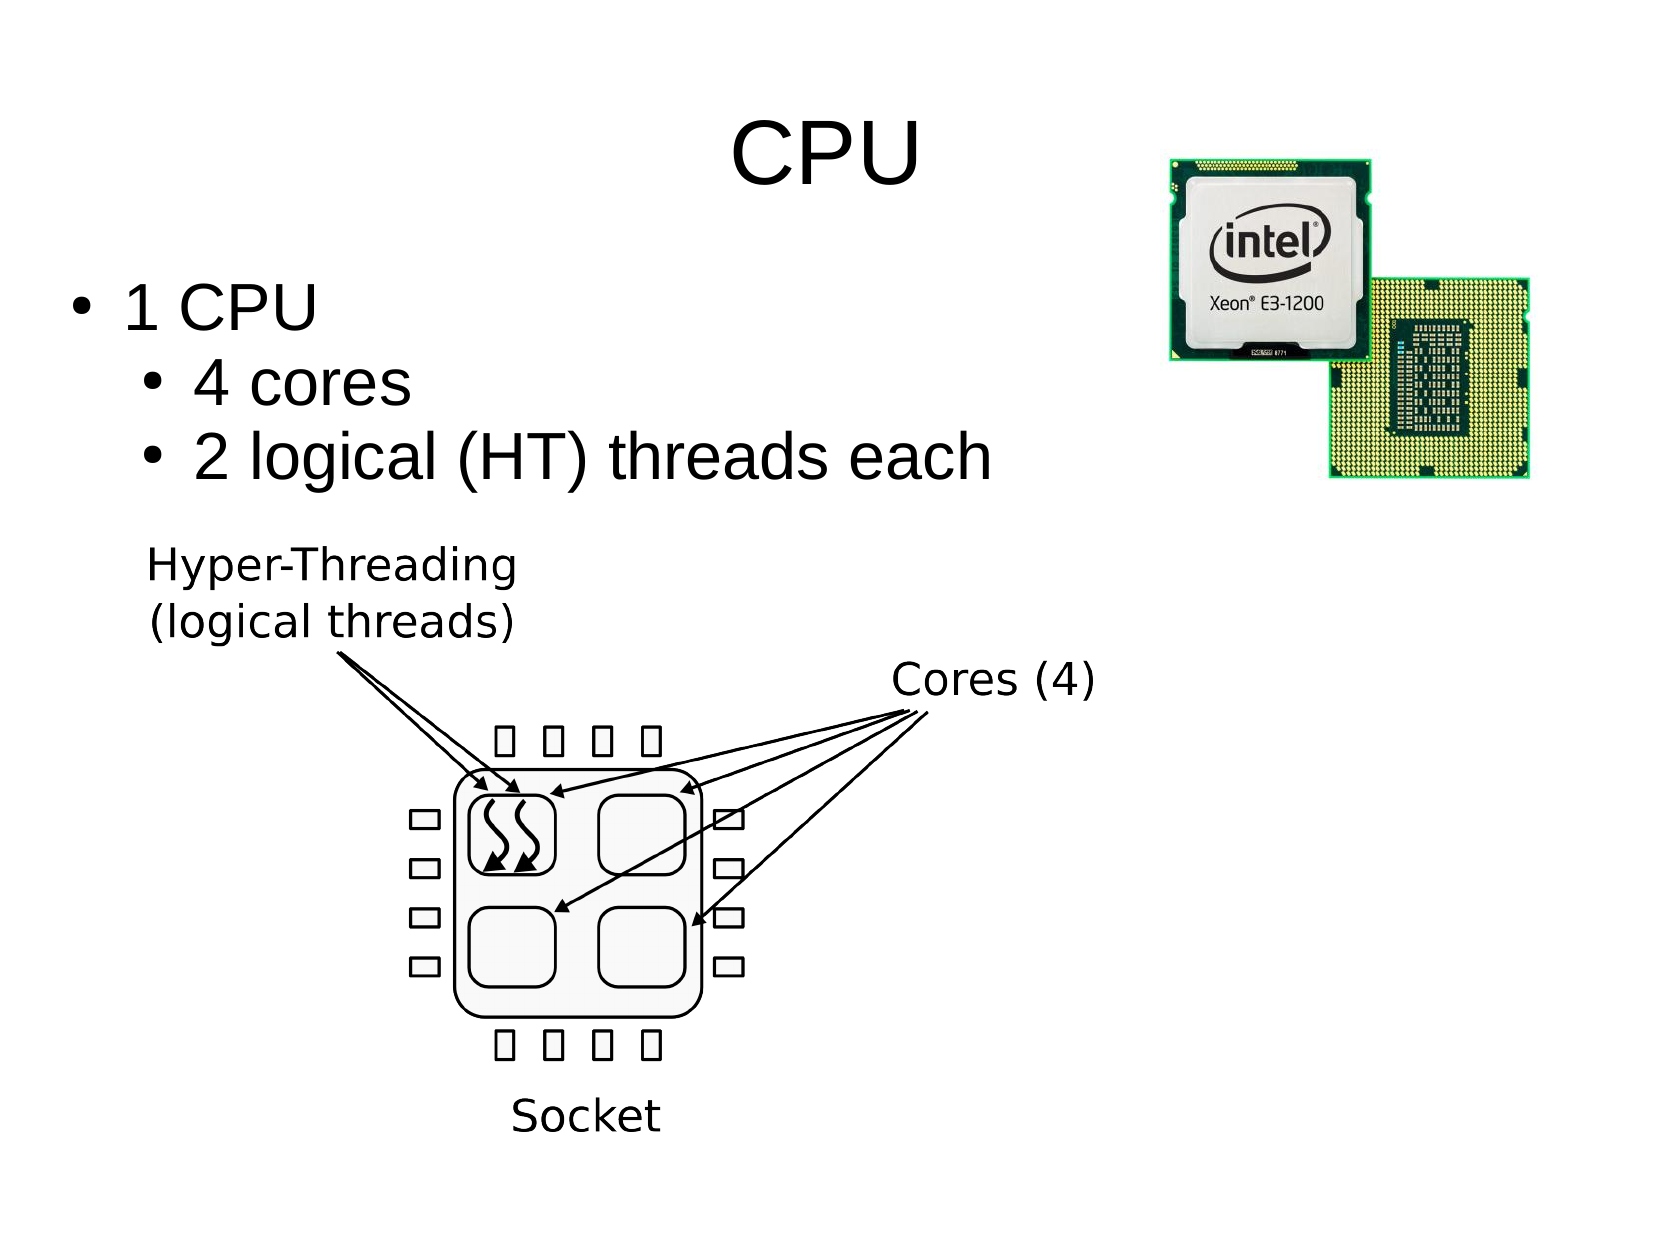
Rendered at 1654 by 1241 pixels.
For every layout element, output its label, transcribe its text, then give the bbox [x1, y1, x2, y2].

picture [150, 546, 1093, 1132]
picture [1160, 149, 1538, 262]
title CPU [82, 49, 1571, 257]
text_box 1 CPU 4 cores 2 logical (HT) threads each [37, 262, 1538, 1144]
